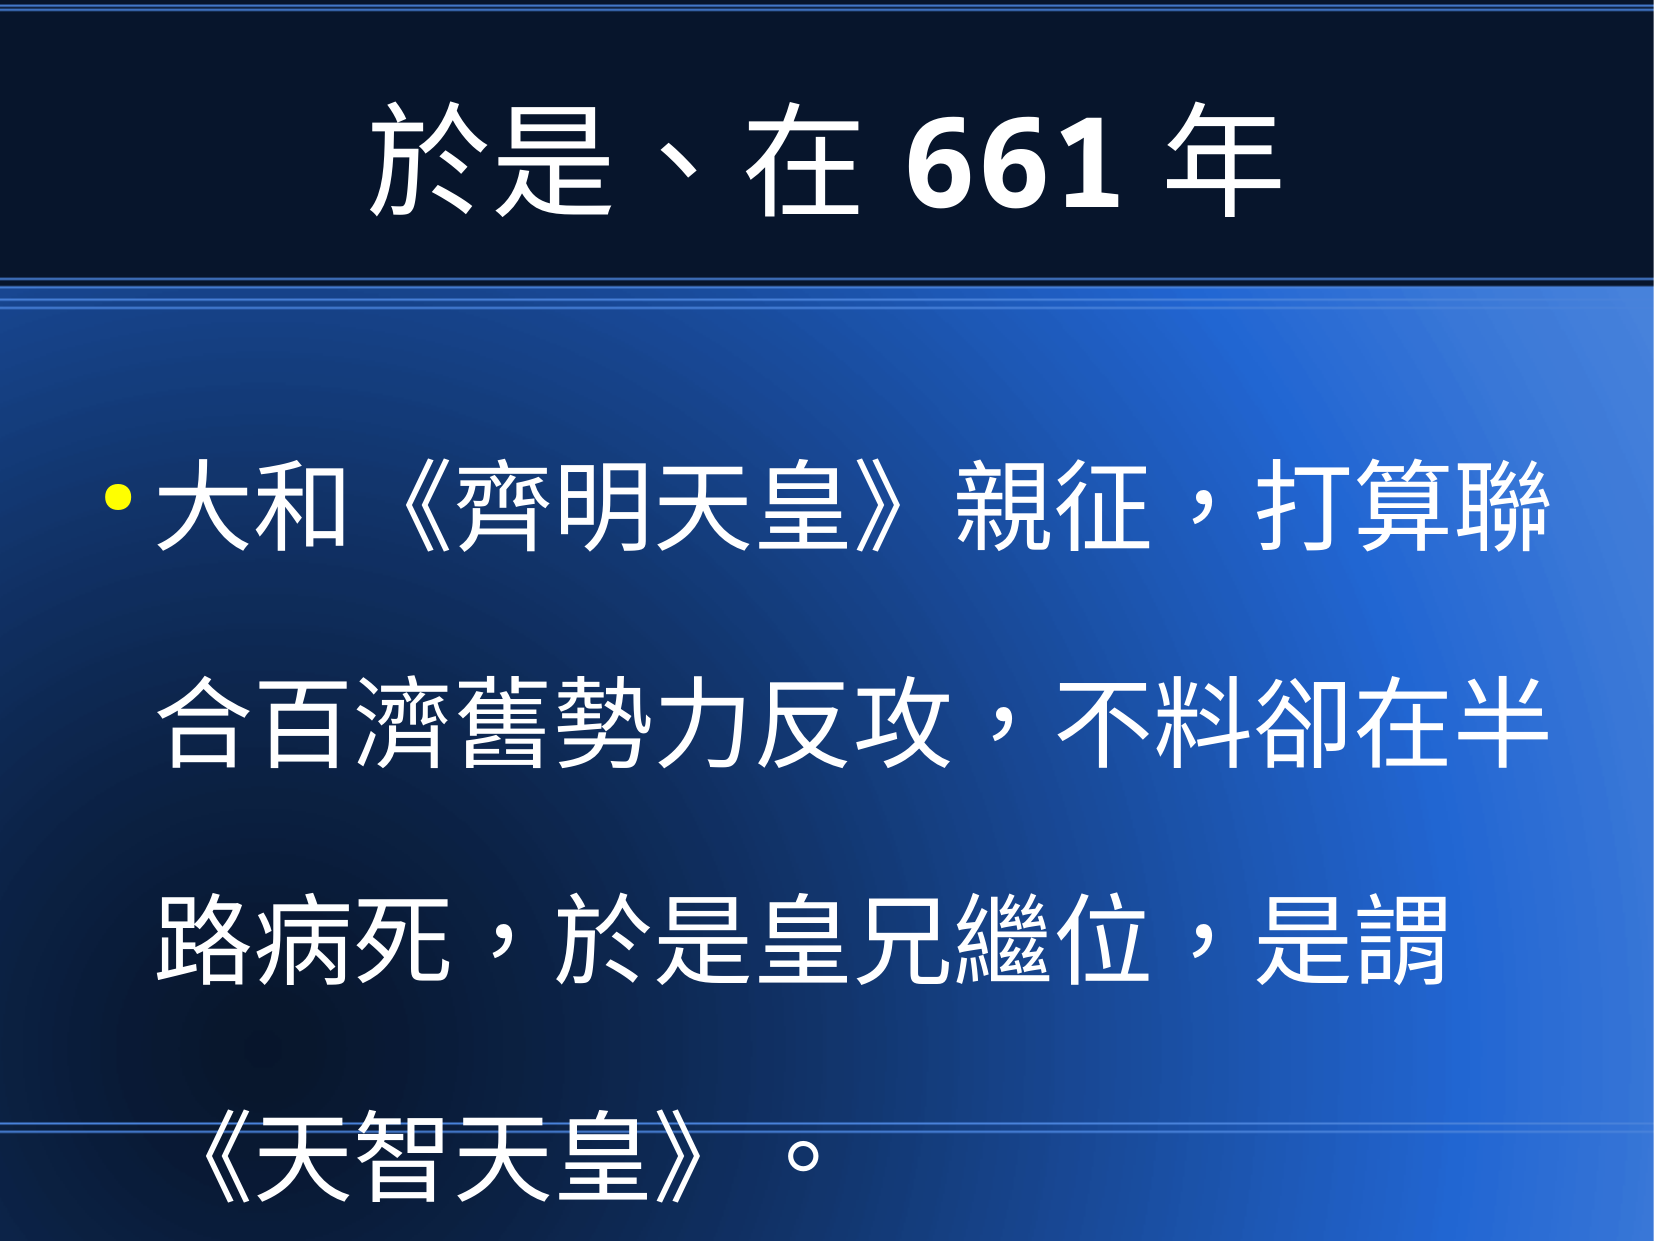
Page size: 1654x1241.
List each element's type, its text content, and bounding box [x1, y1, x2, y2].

list 大和《齊明天皇》親征，打算聯合百濟舊勢力反攻，不料卻在半路病死，於是皇兄繼位，是謂《天智天皇》。 [82, 355, 1571, 1241]
title 於是、在661年 [82, 49, 1571, 257]
picture [0, 0, 1654, 1241]
